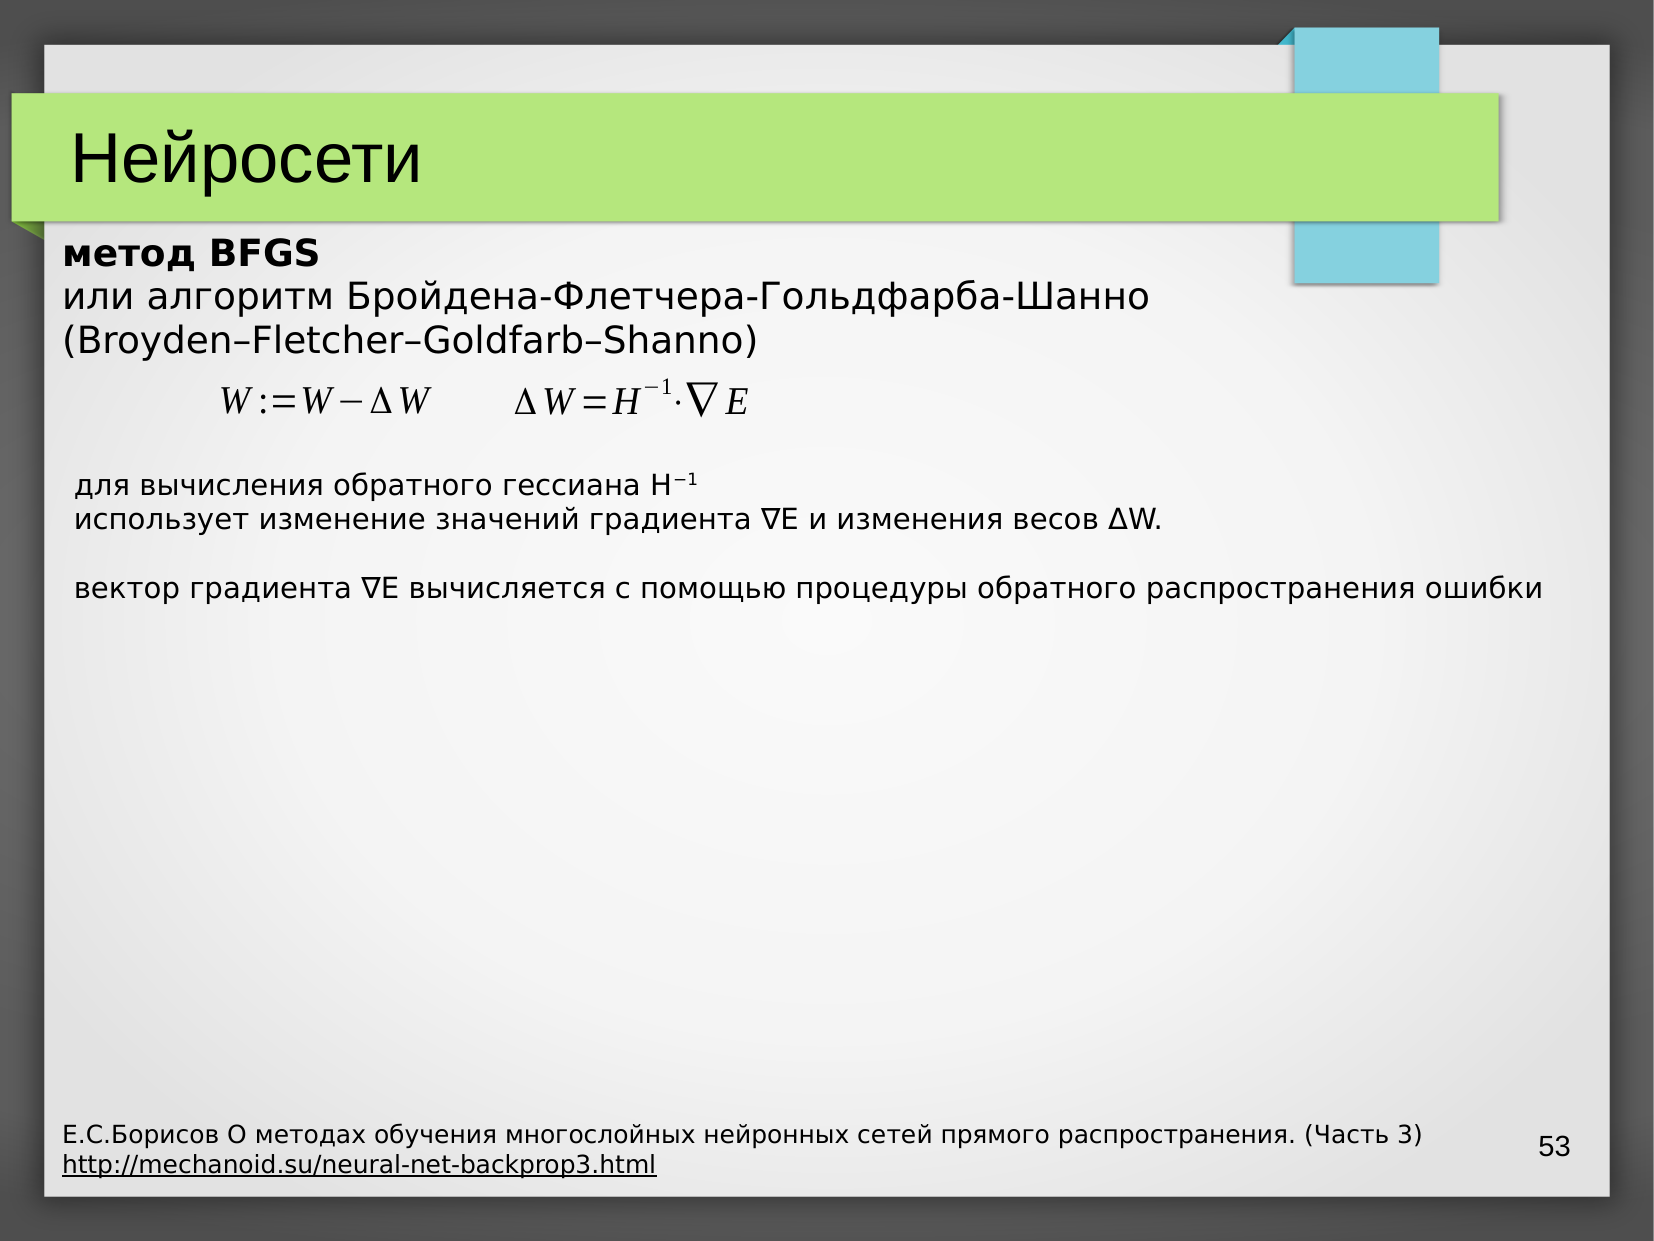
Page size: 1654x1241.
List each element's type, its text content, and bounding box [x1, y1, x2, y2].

chart [212, 385, 439, 427]
text_box метод BFGS или алгоритм Бройдена-Флетчера-Гольдфарба-Шанно (Broyden–Fletcher–Goldfarb–Shanno) [47, 224, 1205, 378]
chart [507, 377, 758, 427]
title Нейросети [70, 118, 1205, 199]
picture [0, 0, 1654, 1241]
text_box для вычисления обратного гессиана H−1 использует изменение значений градиента ∇E и изменения весов ΔW. вектор градиента ∇E вычисляется с помощью процедуры обратного распространения ошибки [59, 460, 1607, 647]
text_box Е.С.Борисов О методах обучения многослойных нейронных сетей прямого распространения. (Часть 3) http://mechanoid.su/neural-net-backprop3.html [47, 1113, 1477, 1187]
